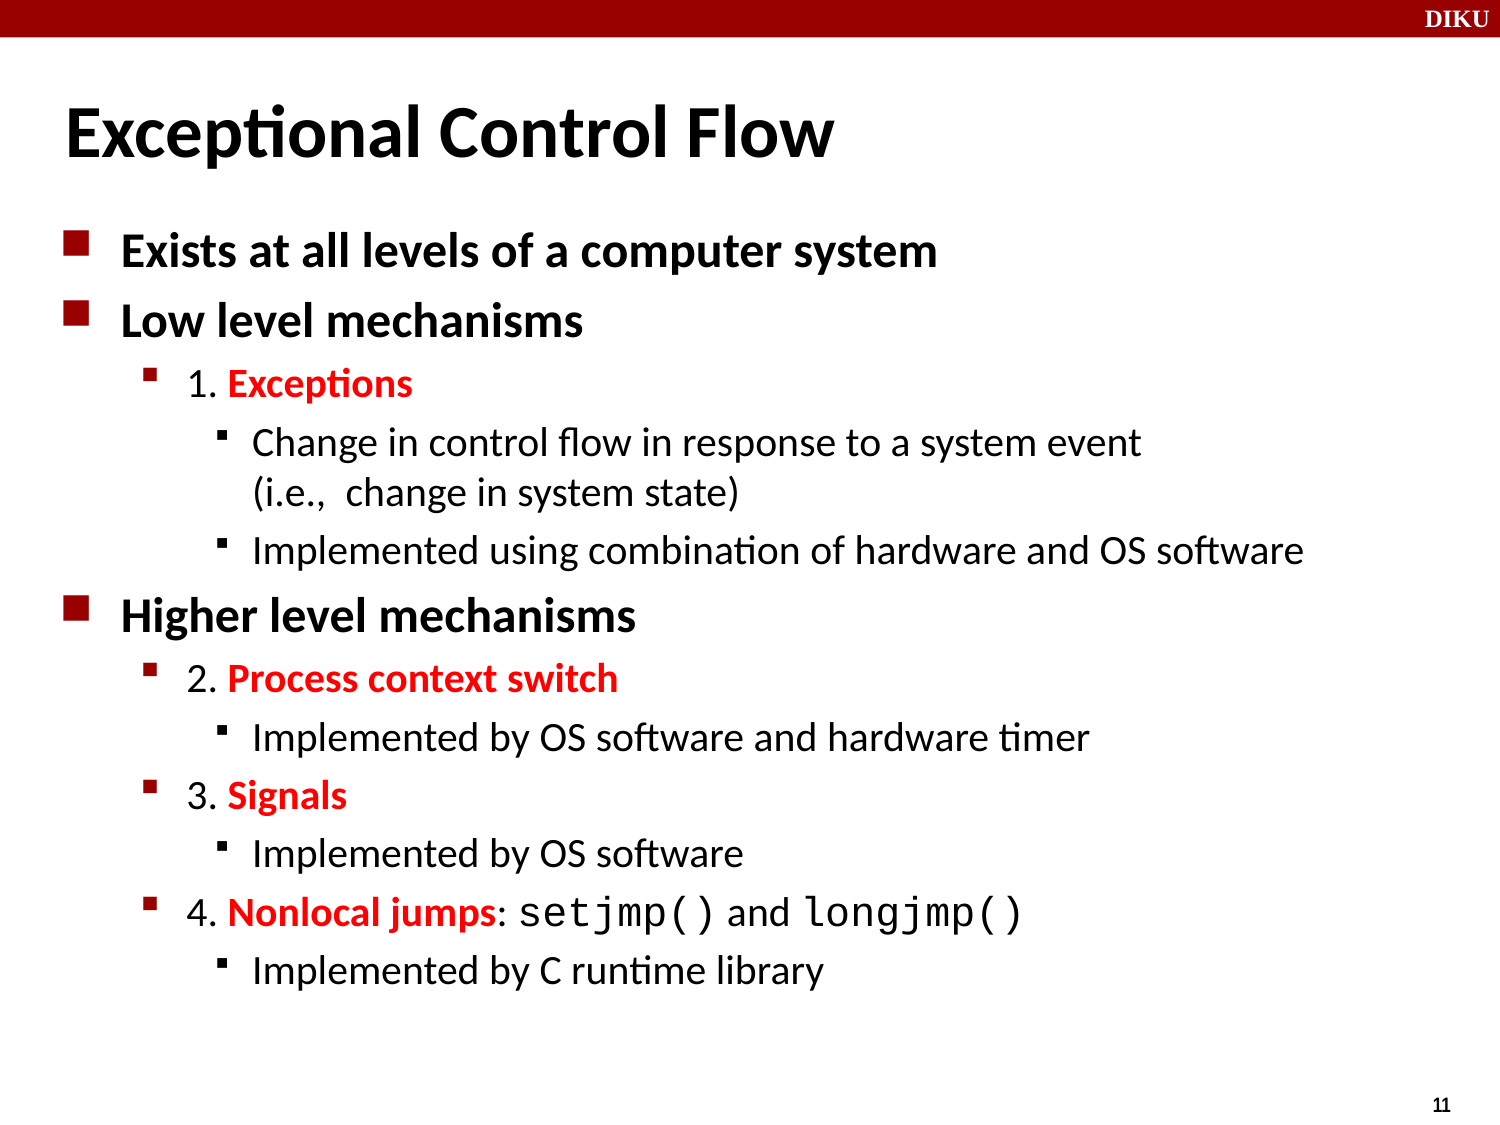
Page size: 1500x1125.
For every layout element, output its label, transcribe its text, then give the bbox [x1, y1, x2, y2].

text_box Exceptional Control Flow [50, 80, 1475, 175]
text_box Exists at all levels of a computer system Low level mechanisms 1. Exceptions Change in control flow in response to a system event (i.e., change in system state) Implemented using combination of hardware and OS software Higher level mechanisms 2. Process context switch Implemented by OS software and hardware timer 3. Signals Implemented by OS software 4. Nonlocal jumps: setjmp() and longjmp() Implemented by C runtime library [49, 210, 1409, 1050]
